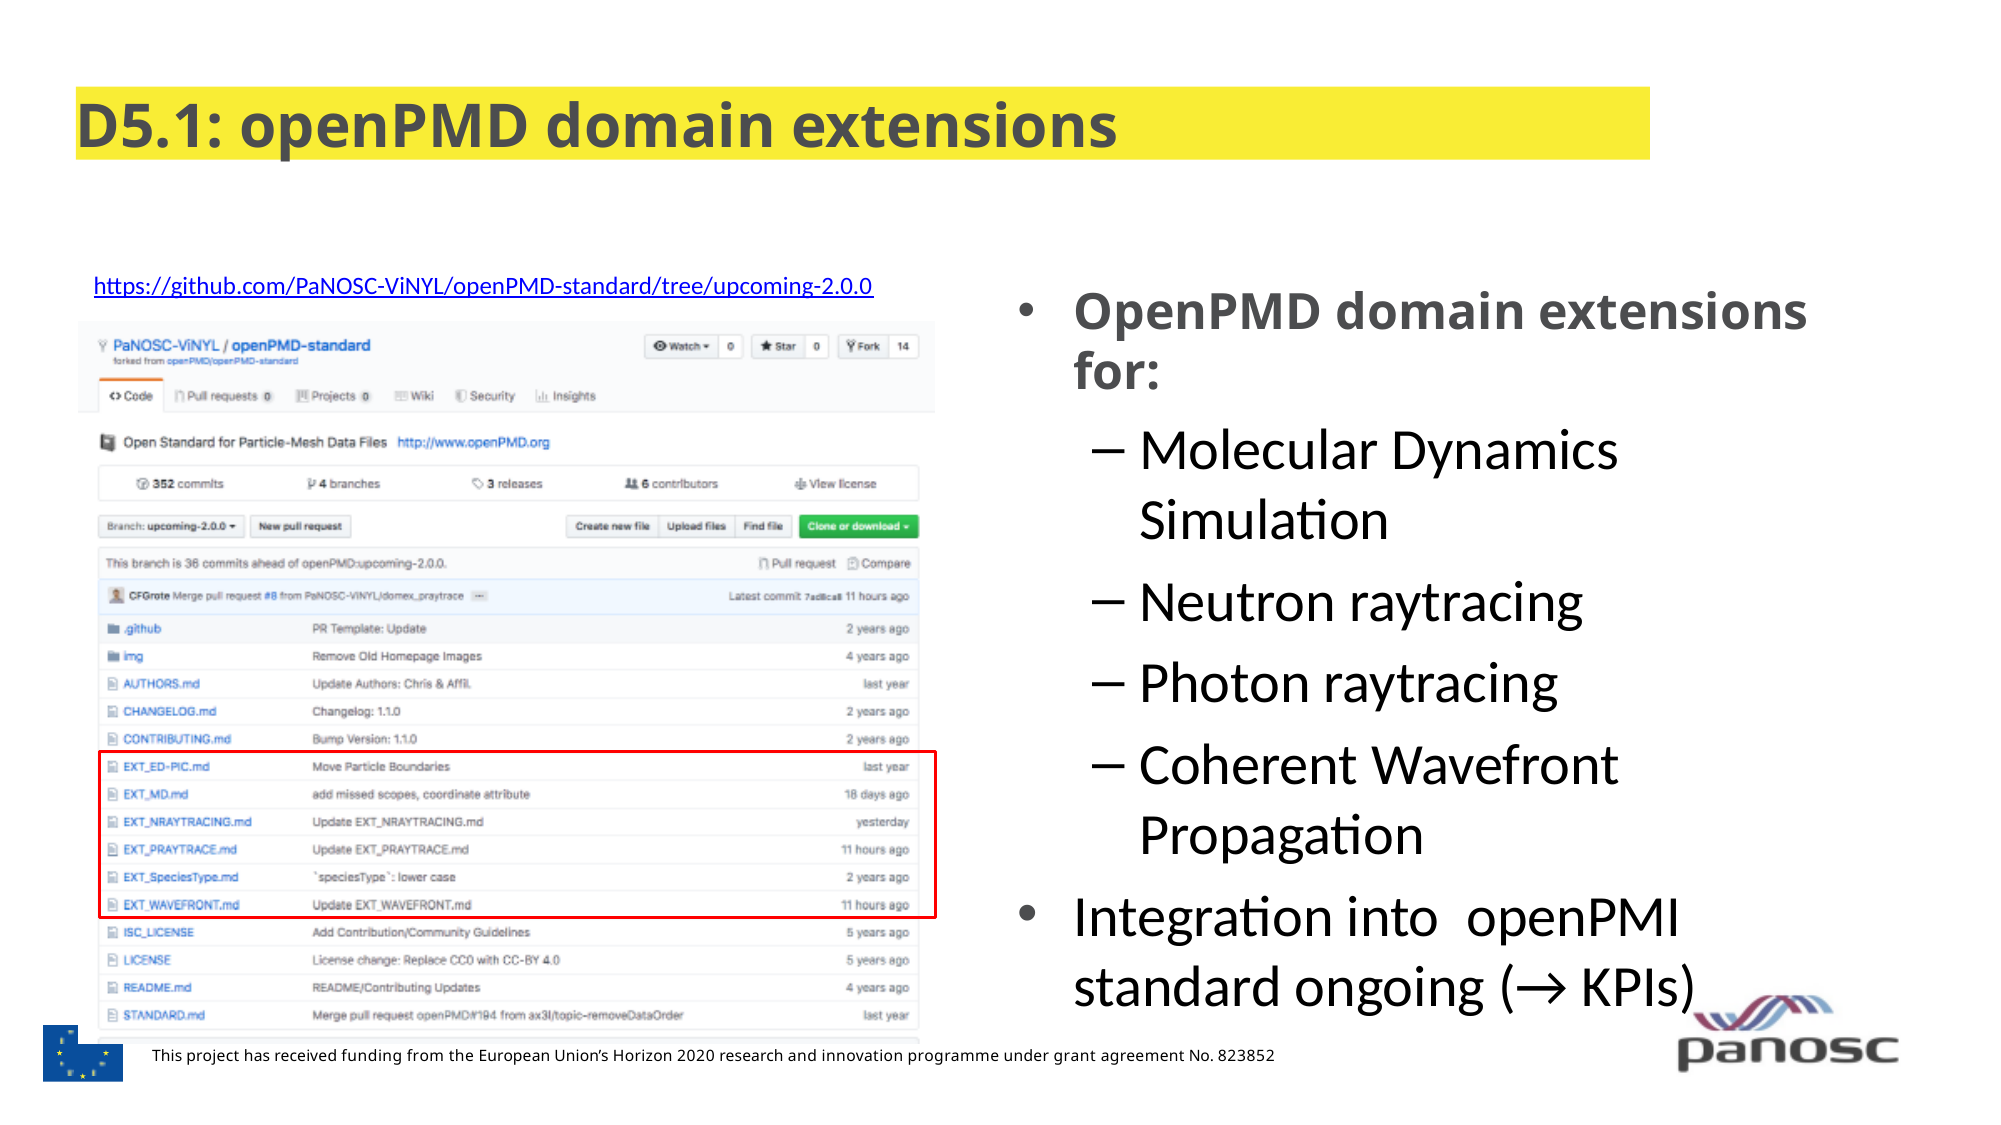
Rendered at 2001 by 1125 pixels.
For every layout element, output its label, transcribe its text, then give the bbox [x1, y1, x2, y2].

text_box D5.1: openPMD domain extensions [75, 86, 1650, 160]
text_box https://github.com/PaNOSC-ViNYL/openPMD-standard/tree/upcoming-2.0.0 [78, 262, 1079, 308]
picture [1, 321, 1999, 1125]
picture [101, 753, 934, 916]
text_box OpenPMD domain extensions for: Molecular Dynamics Simulation Neutron raytracing Photon raytracing Coherent Wavefront Propagation Integration into openPMI standard ongoing (→ KPIs) [1017, 279, 1877, 918]
